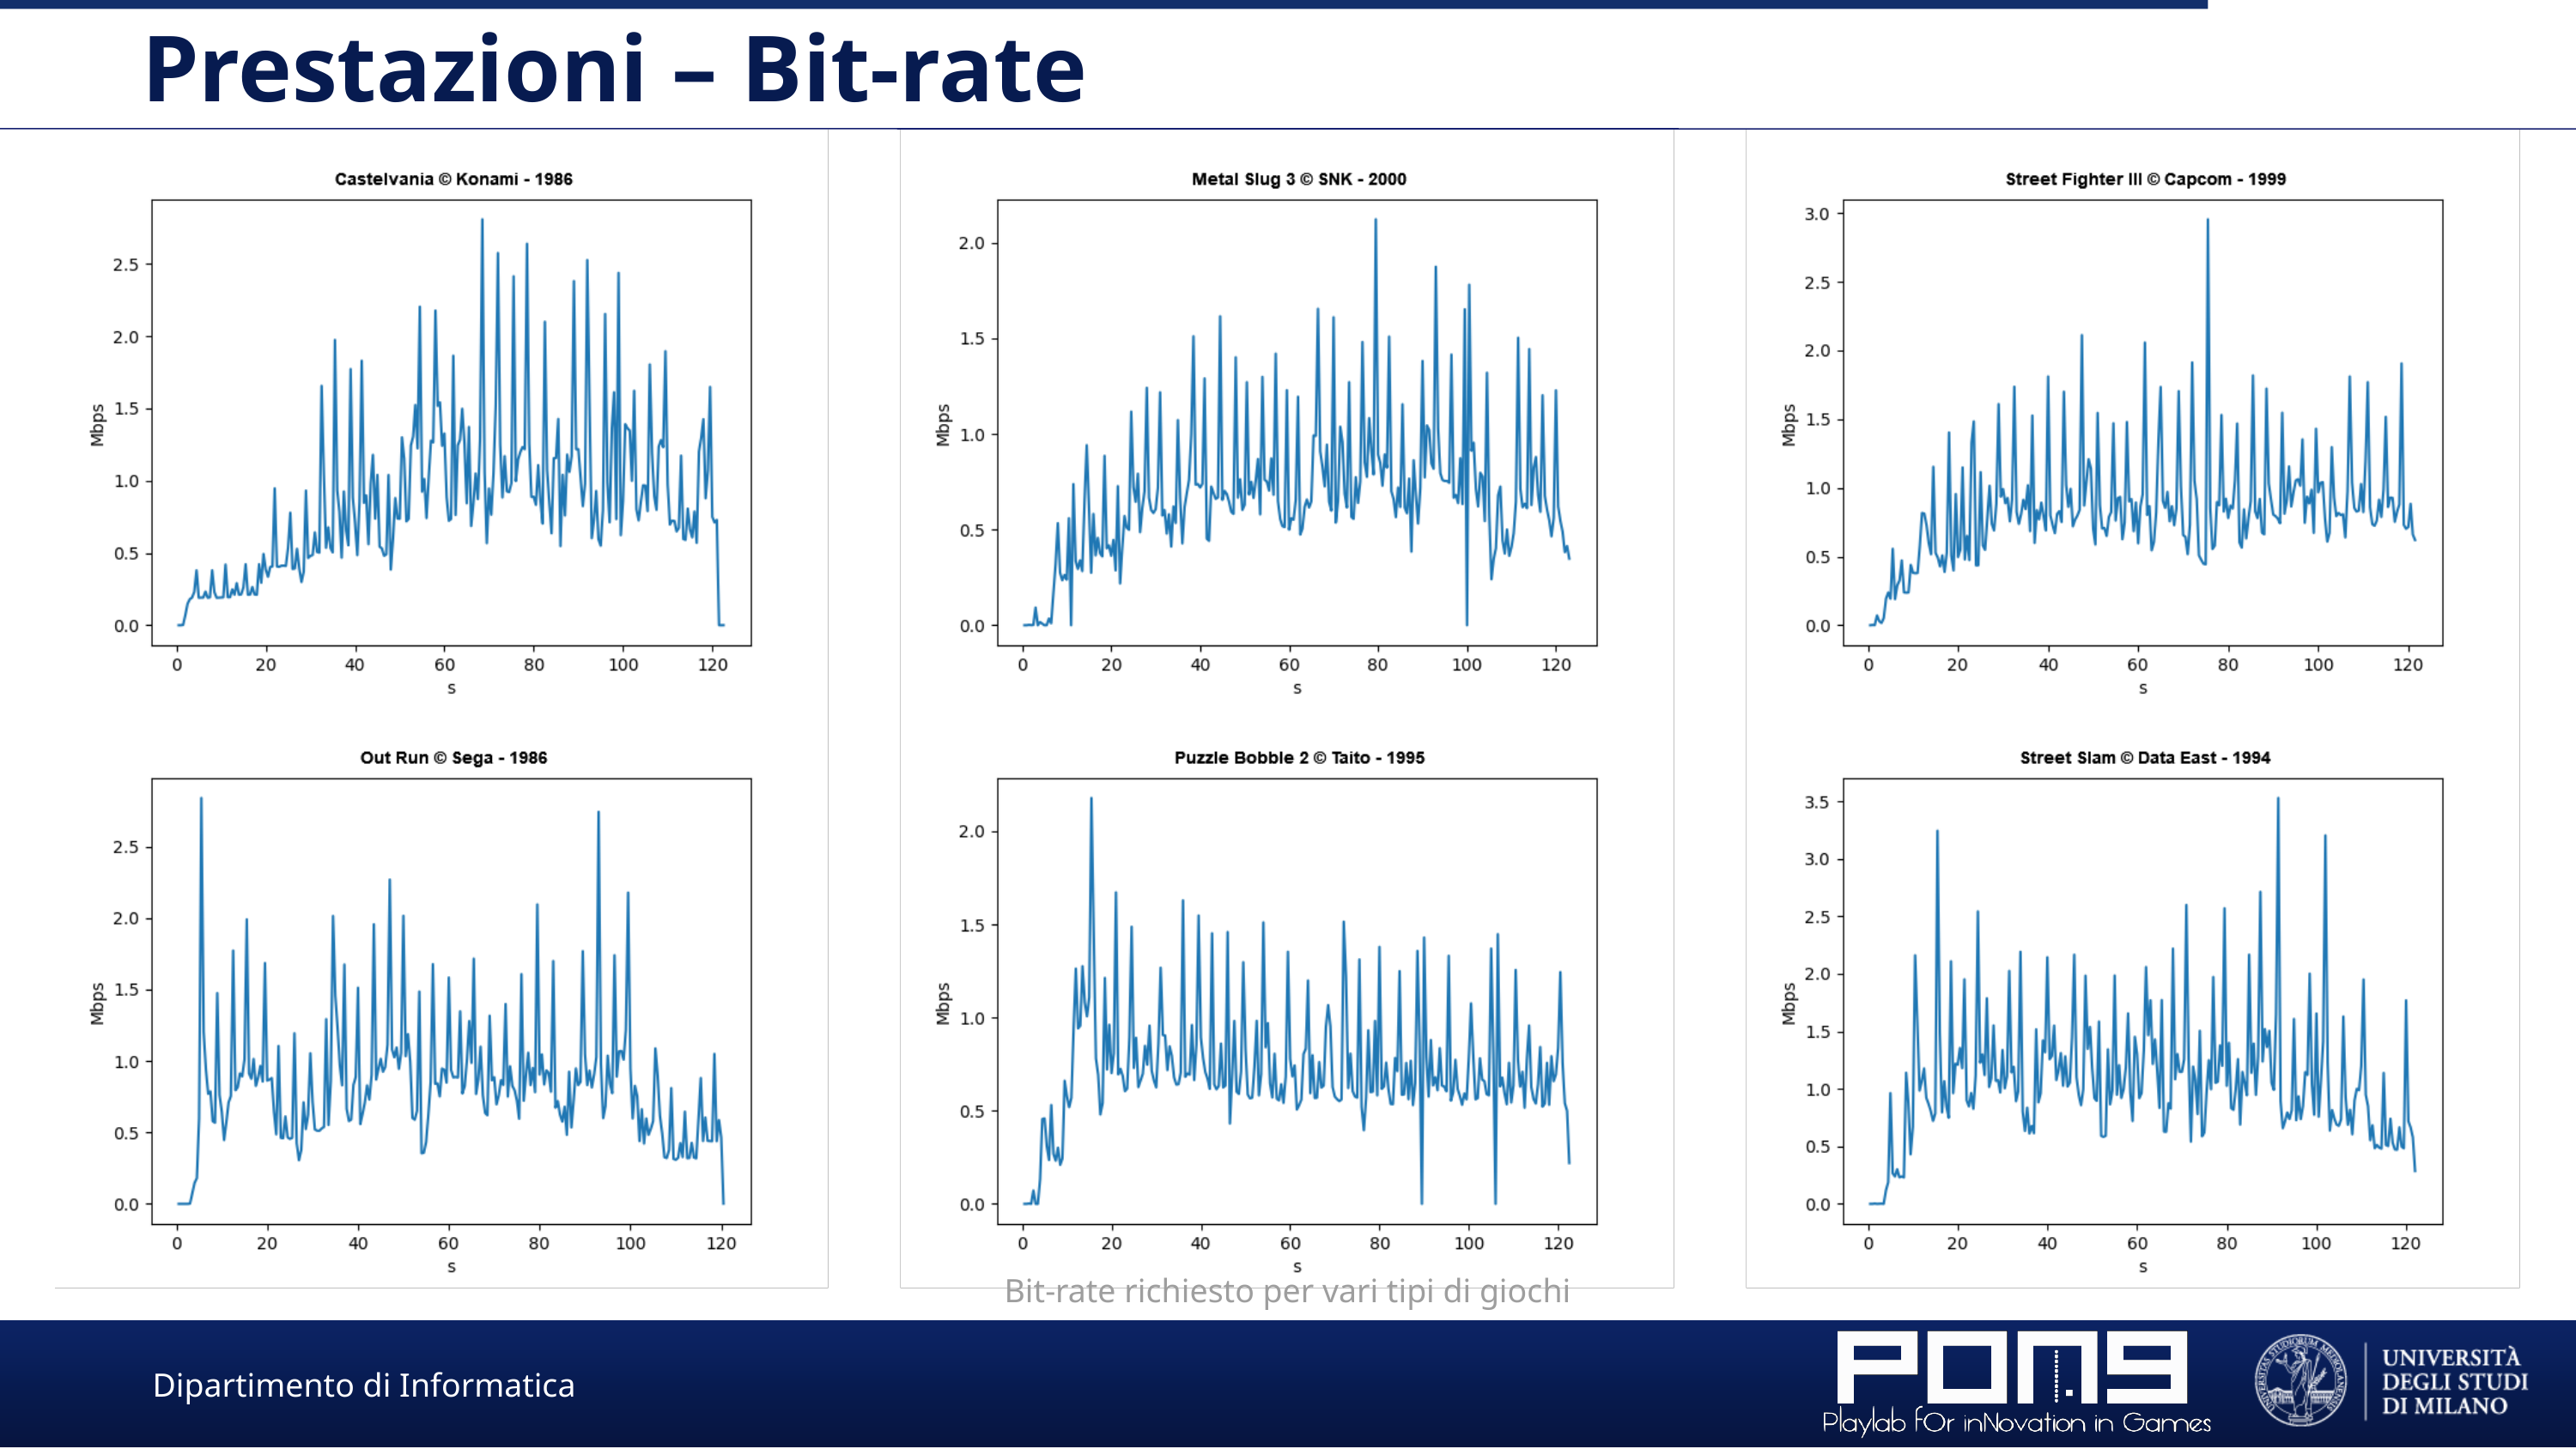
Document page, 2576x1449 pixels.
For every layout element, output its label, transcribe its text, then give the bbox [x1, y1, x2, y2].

text_box [0, 0, 2208, 9]
text_box Dipartimento di Informatica [129, 1336, 1245, 1433]
picture [0, 1320, 2576, 1447]
picture [55, 130, 2521, 1289]
text_box Bit-rate richiesto per vari tipi di giochi [681, 1258, 1895, 1323]
title Prestazioni – Bit-rate [118, 0, 2308, 124]
